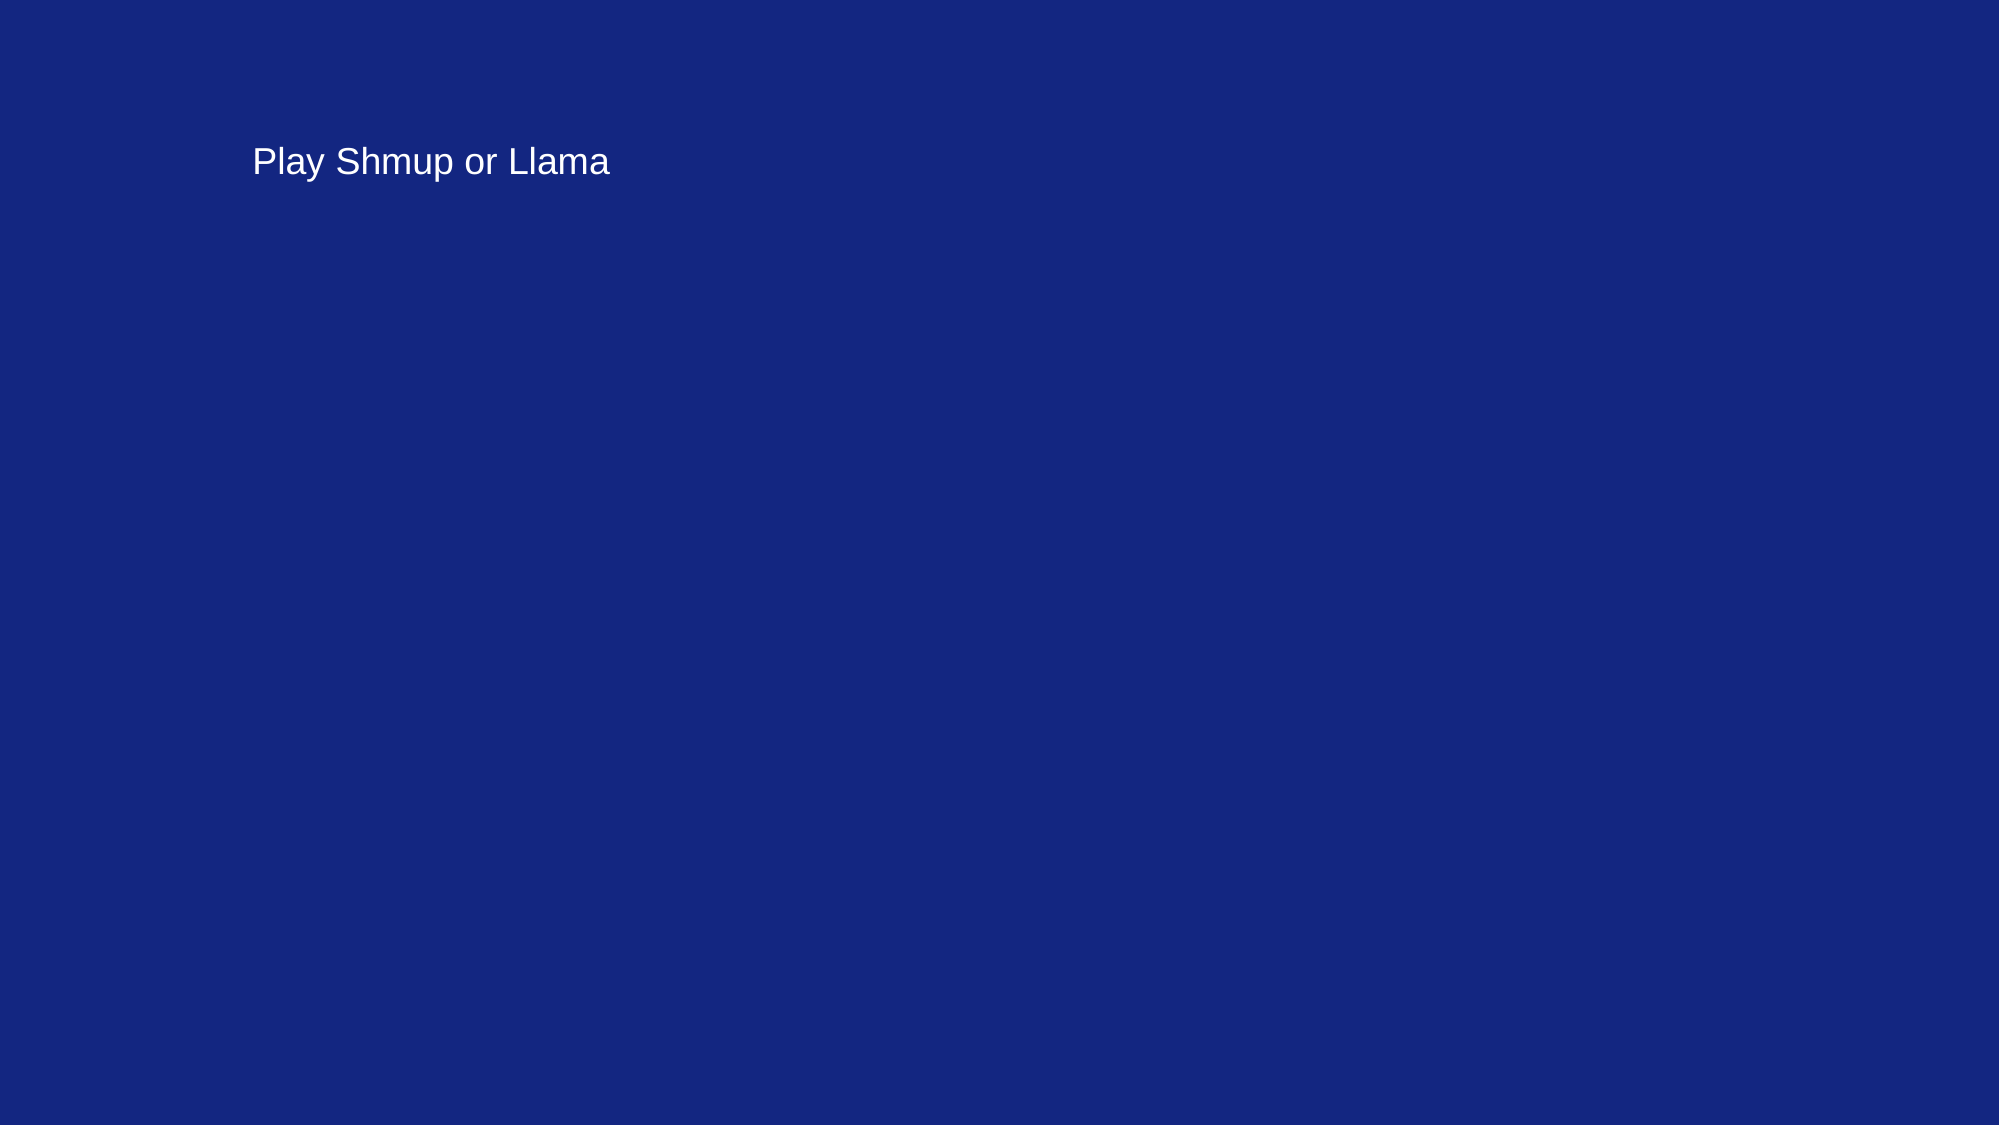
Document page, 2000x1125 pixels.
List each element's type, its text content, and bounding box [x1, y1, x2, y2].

text_box Play Shmup or Llama [237, 132, 1983, 190]
